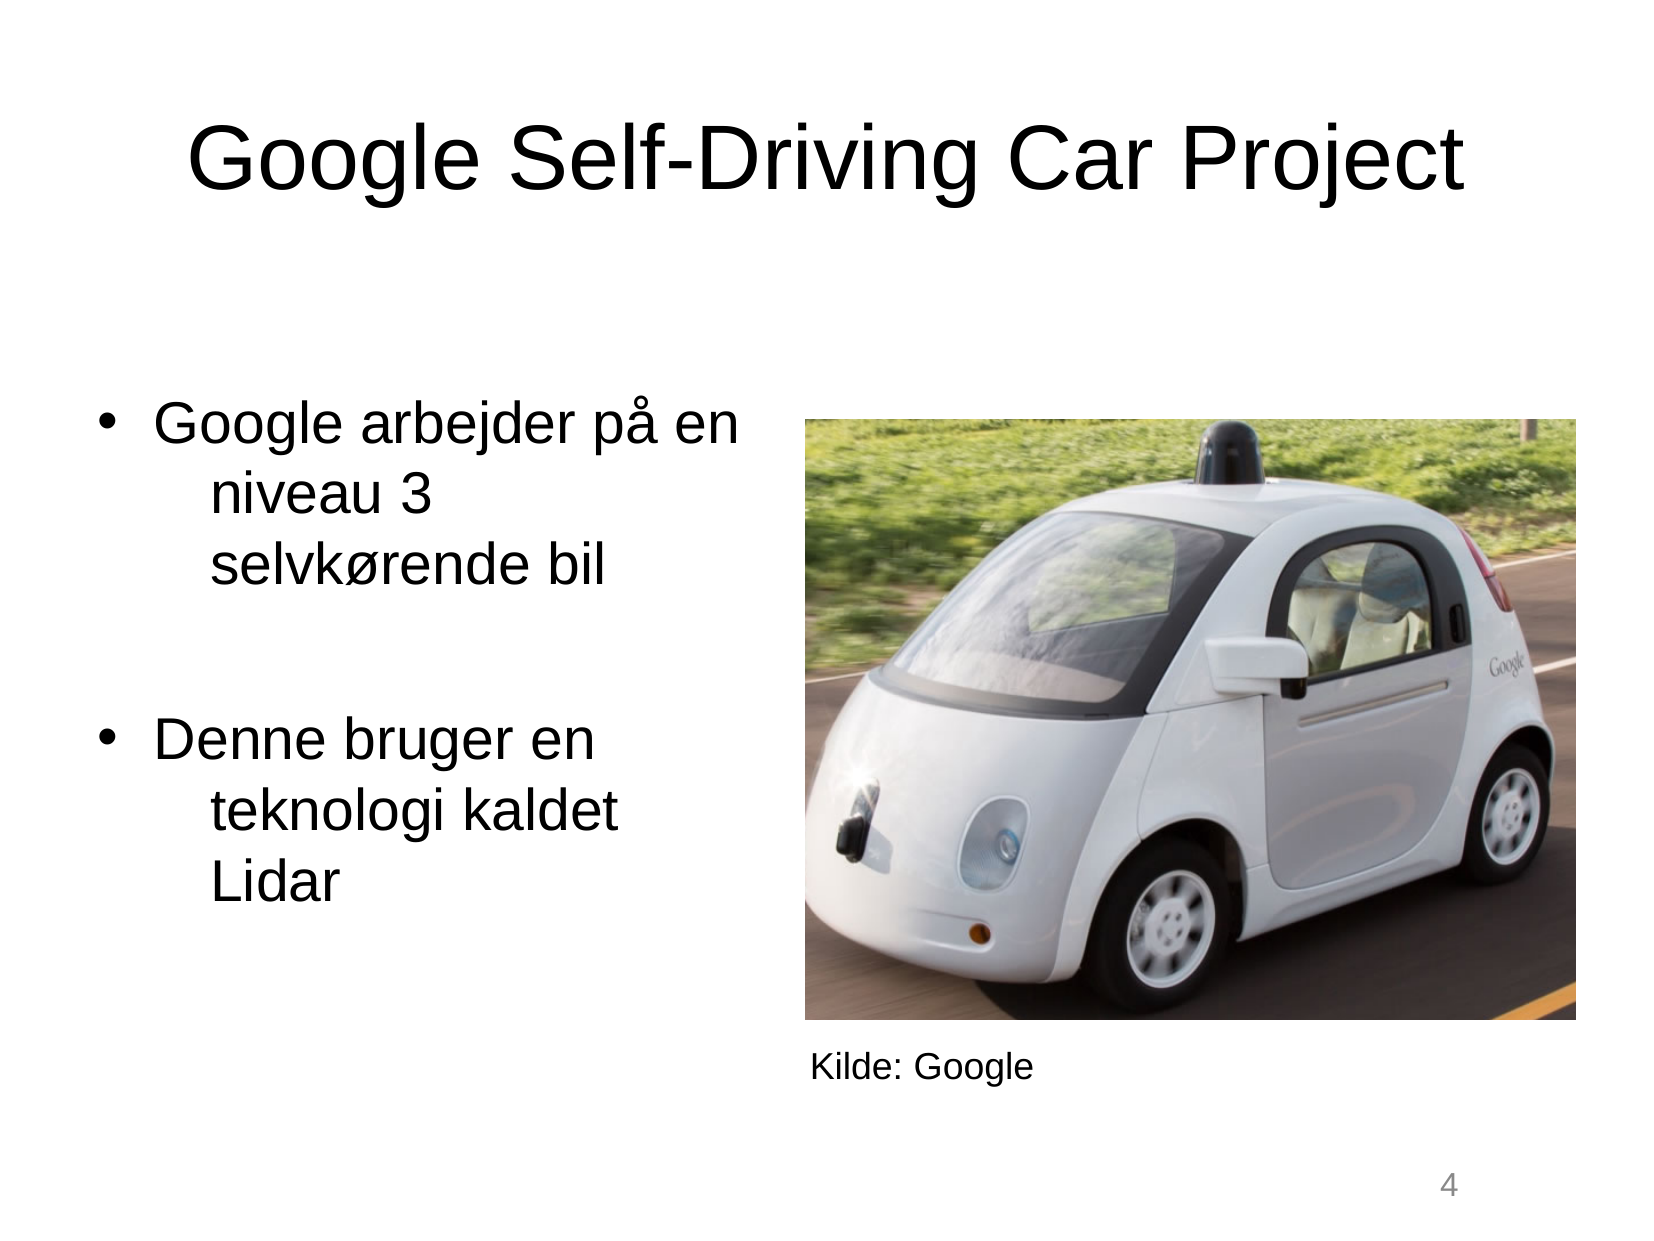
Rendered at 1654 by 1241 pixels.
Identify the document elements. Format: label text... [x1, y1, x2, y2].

list Google arbejder på en niveau 3 selvkørende bil Denne bruger en teknologi kaldet Lidar [82, 289, 766, 1108]
title Google Self-Driving Car Project [82, 49, 1571, 257]
text_box Kilde: Google [795, 1038, 1246, 1096]
picture [805, 419, 1576, 1021]
